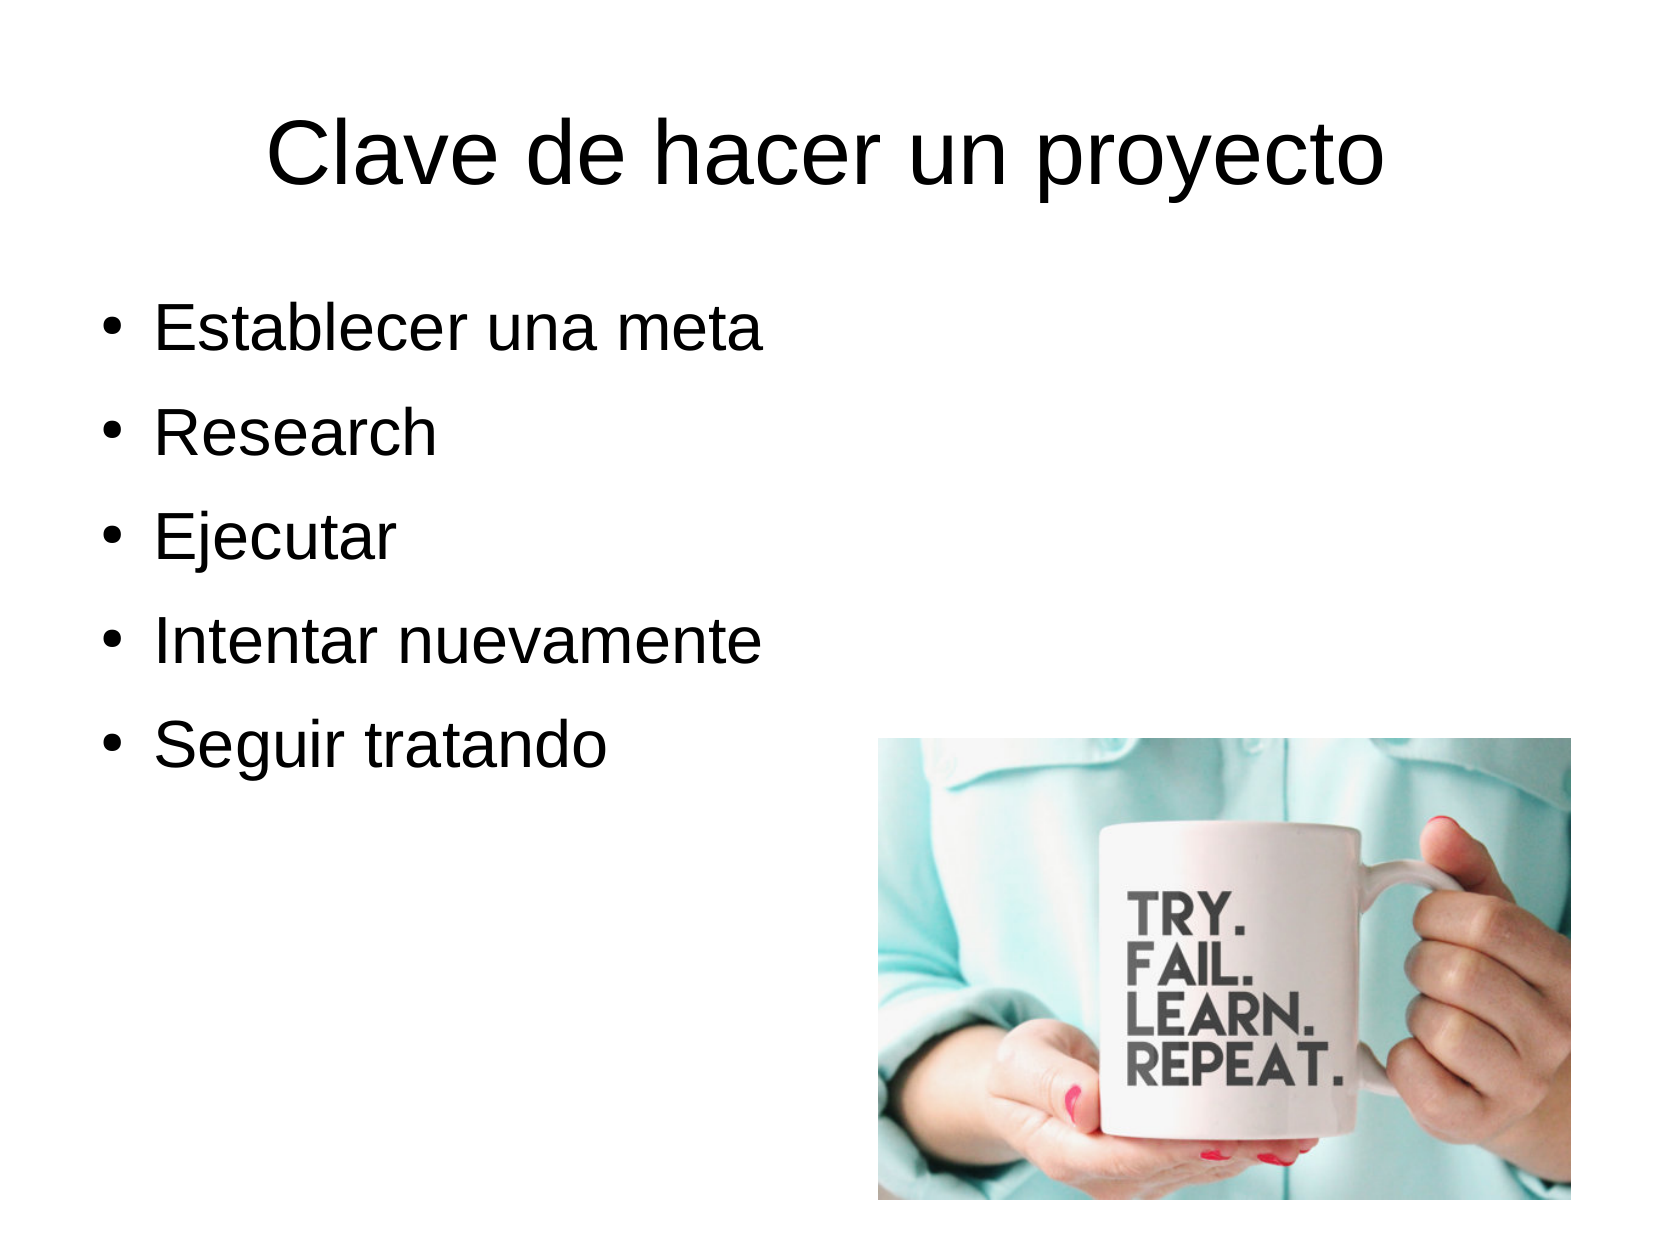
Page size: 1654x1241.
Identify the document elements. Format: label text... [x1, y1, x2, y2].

title Clave de hacer un proyecto [82, 49, 1571, 257]
list Establecer una meta Research Ejecutar Intentar nuevamente Seguir tratando [82, 290, 1571, 1010]
picture [878, 738, 1571, 1201]
